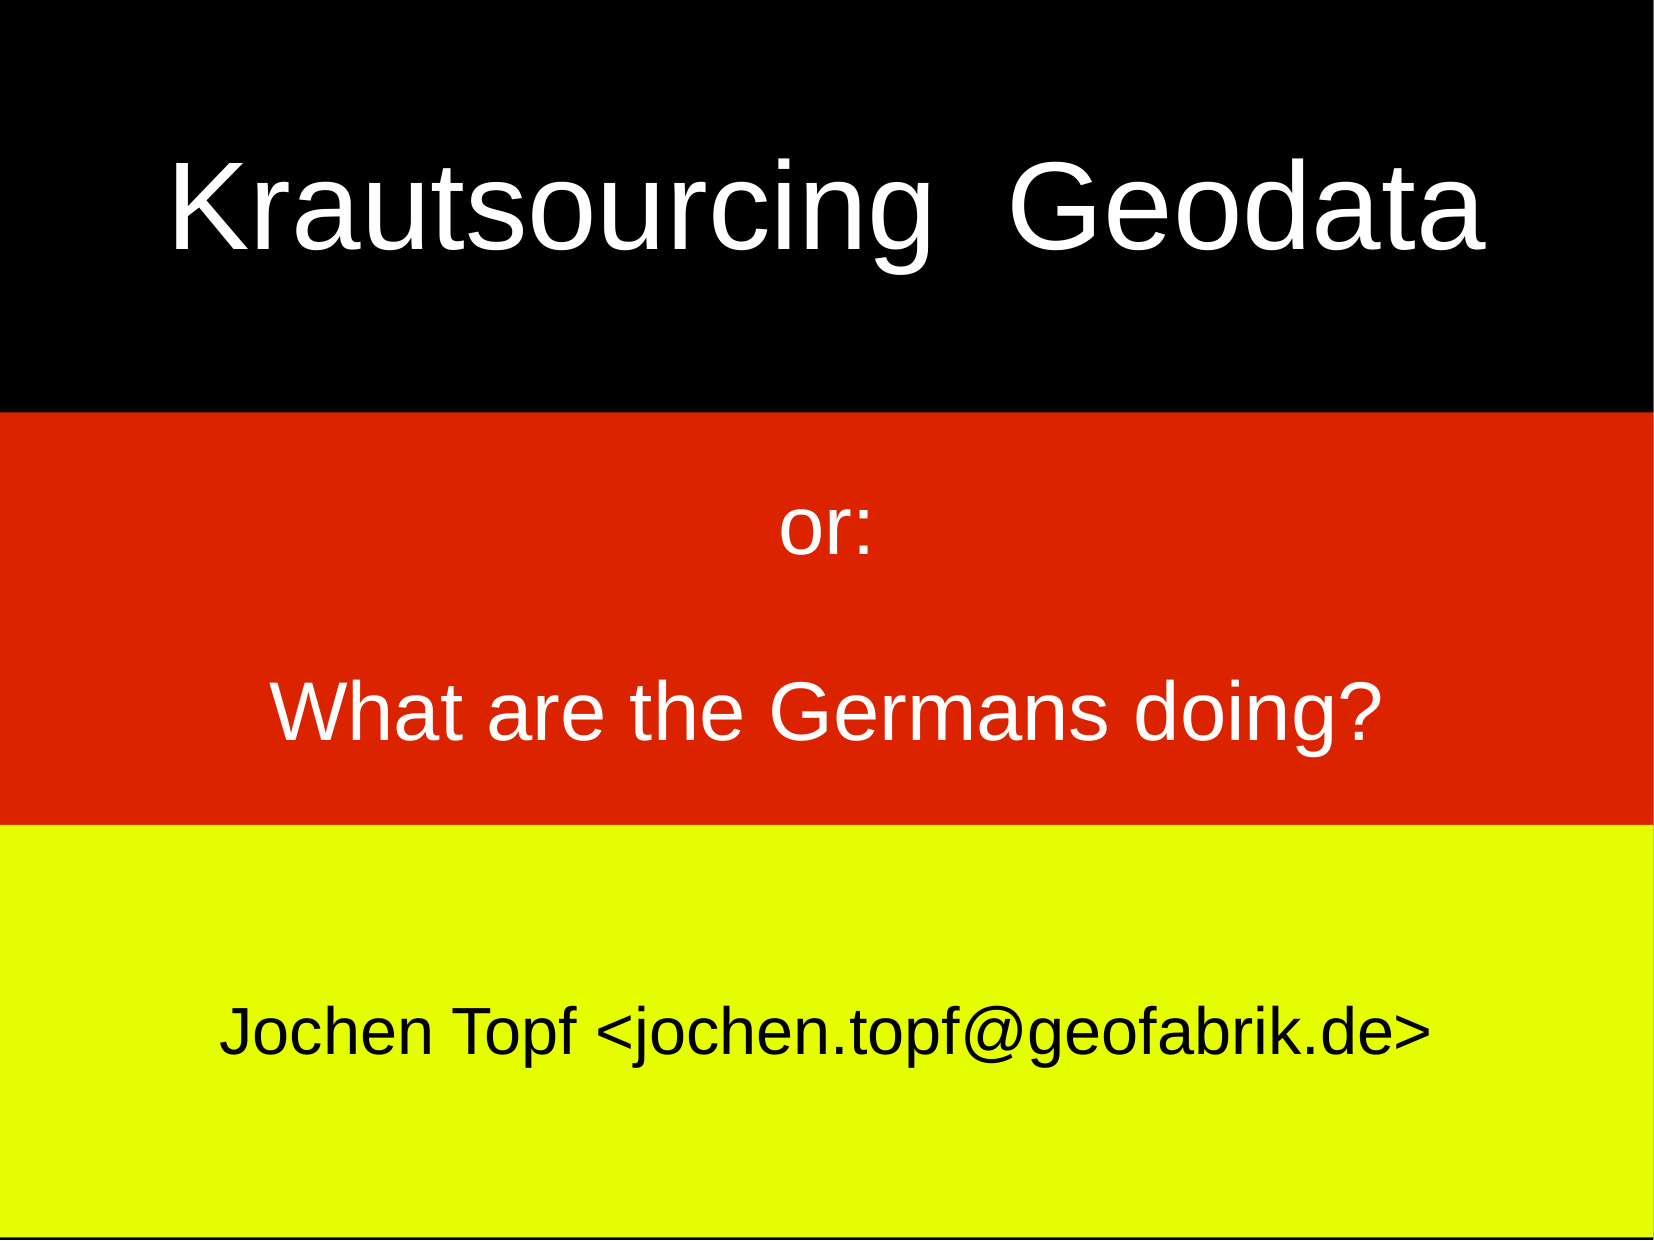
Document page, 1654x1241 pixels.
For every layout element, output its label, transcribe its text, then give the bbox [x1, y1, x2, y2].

text_box or: What are the Germans doing? [0, 412, 1654, 824]
text_box Krautsourcing Geodata [0, 0, 1654, 412]
text_box Jochen Topf <jochen.topf@geofabrik.de> [0, 824, 1654, 1238]
